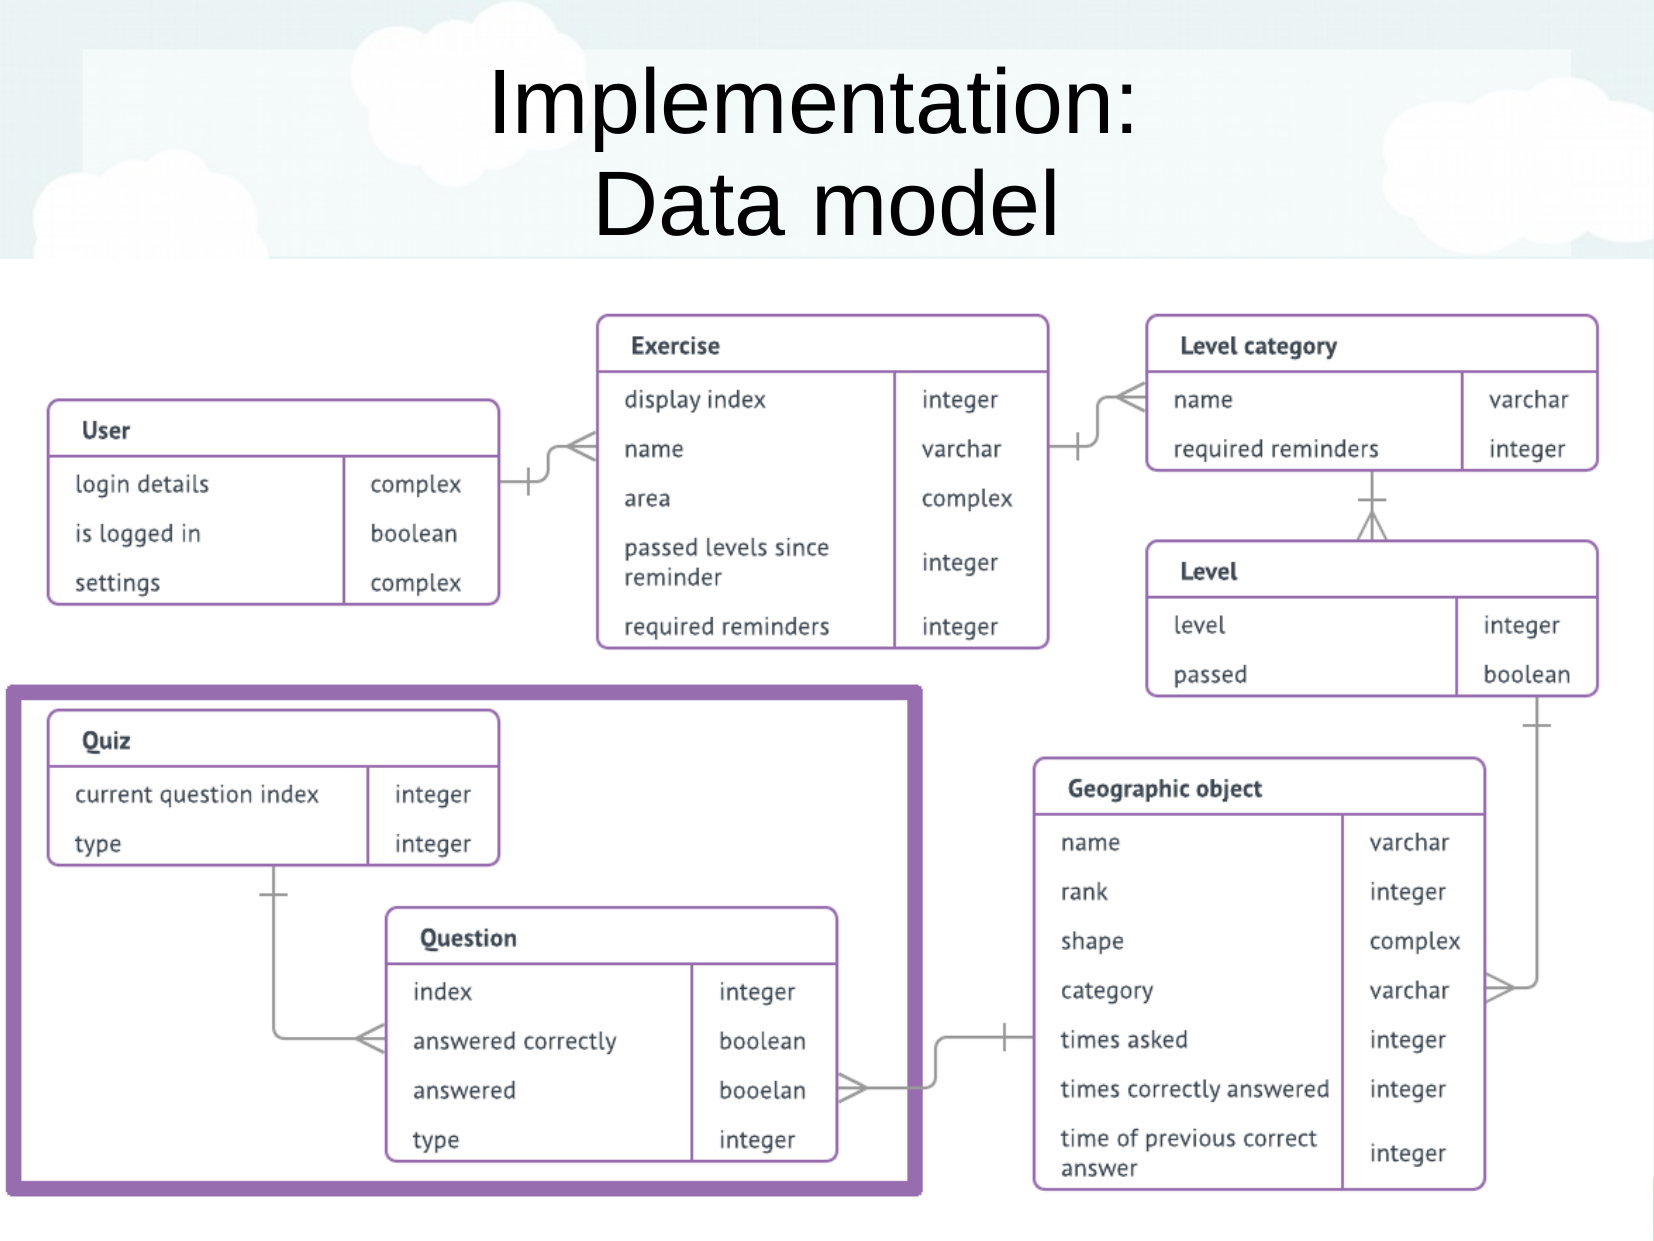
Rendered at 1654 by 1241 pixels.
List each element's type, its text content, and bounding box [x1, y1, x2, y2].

title Implementation: Data model [82, 49, 1571, 257]
picture [0, 0, 1654, 1241]
